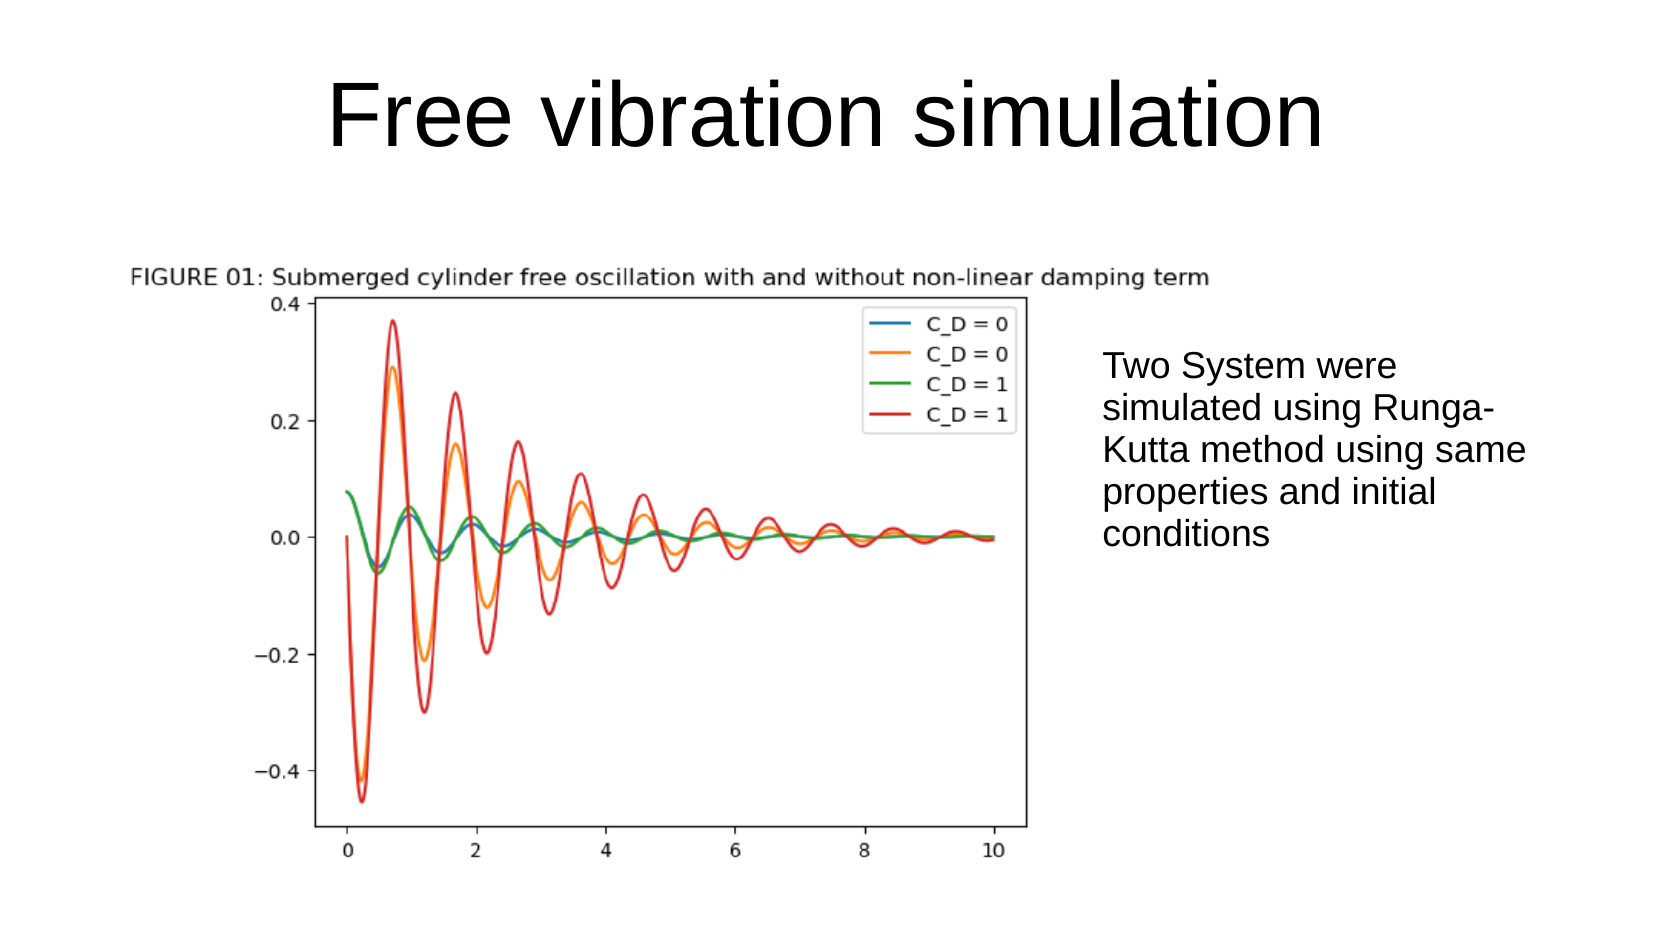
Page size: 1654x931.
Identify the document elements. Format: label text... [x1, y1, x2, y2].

text_box Two System were simulated using Runga-Kutta method using same properties and initial conditions [1087, 337, 1576, 601]
title Free vibration simulation [82, 37, 1571, 193]
picture [112, 262, 1247, 877]
